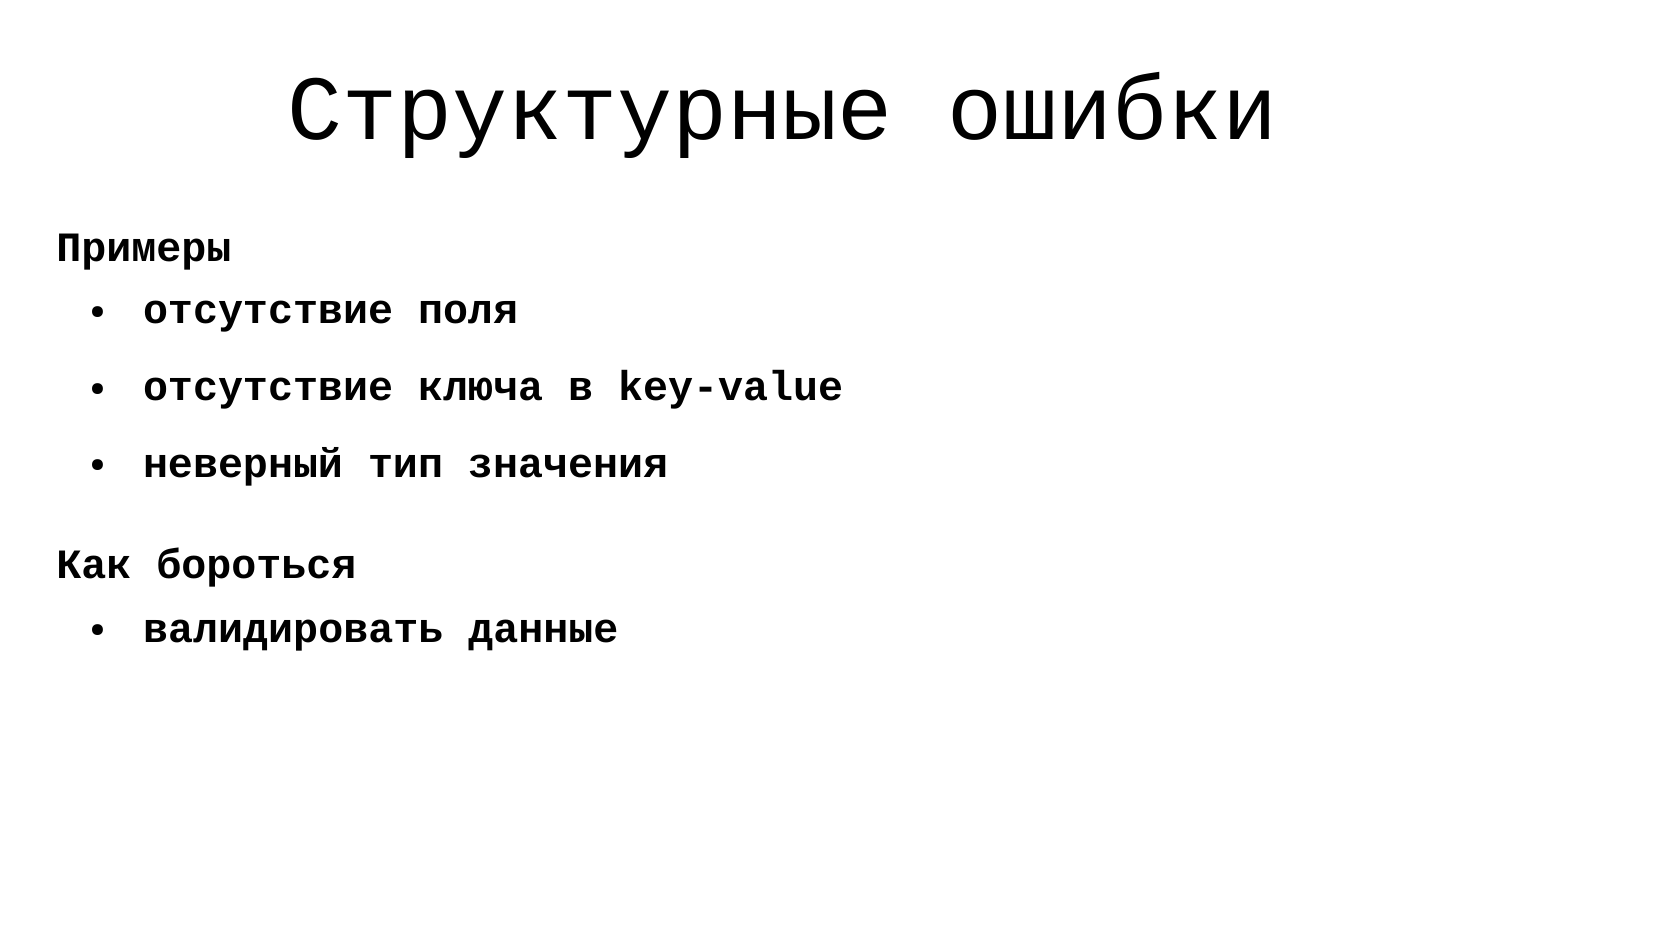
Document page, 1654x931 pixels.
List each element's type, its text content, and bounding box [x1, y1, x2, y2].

list валидировать данные [72, 607, 1561, 755]
list отсутствие поля отсутствие ключа в key-value неверный тип значения [72, 289, 1561, 514]
title Структурные ошибки [38, 37, 1527, 193]
title Как бороться [56, 543, 1514, 591]
title Примеры [56, 226, 1514, 274]
